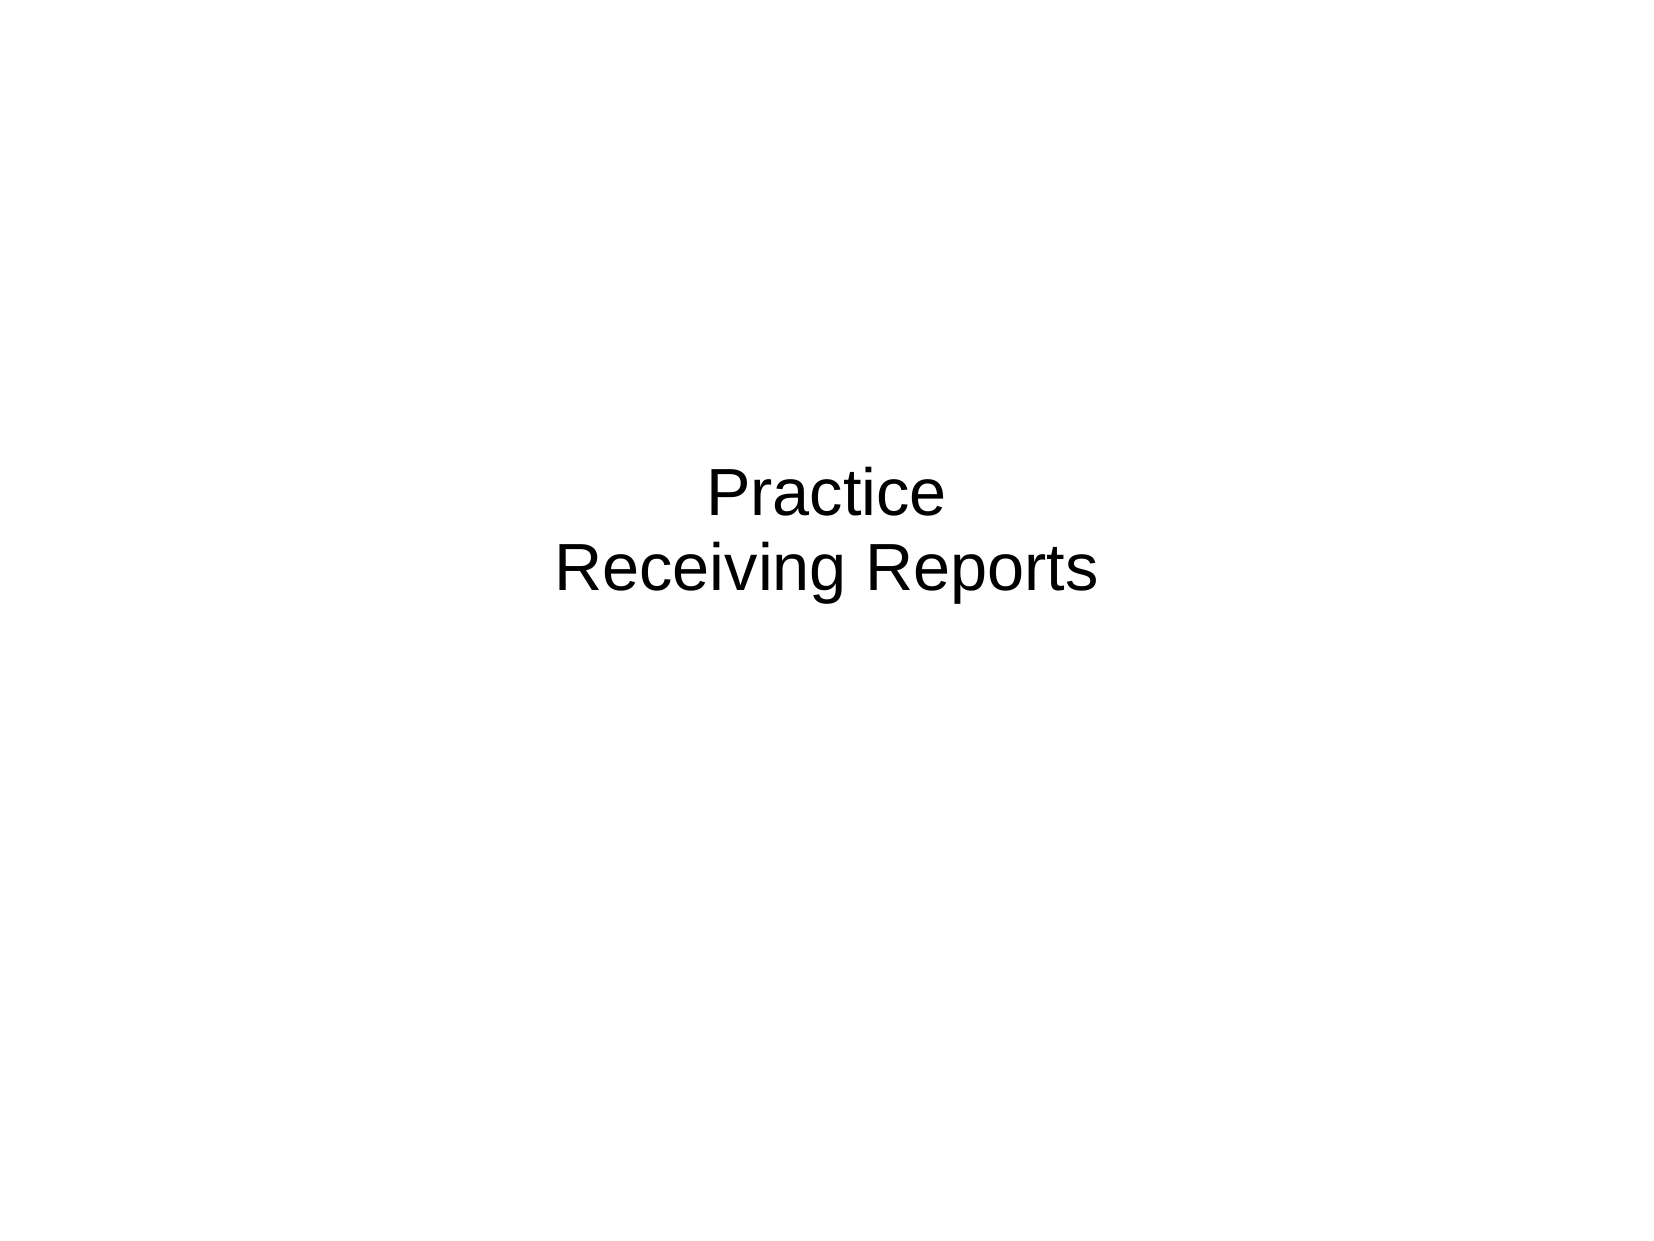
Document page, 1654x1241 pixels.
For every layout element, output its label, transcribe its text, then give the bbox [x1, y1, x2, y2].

subtitle Practice Receiving Reports [82, 49, 1571, 1010]
